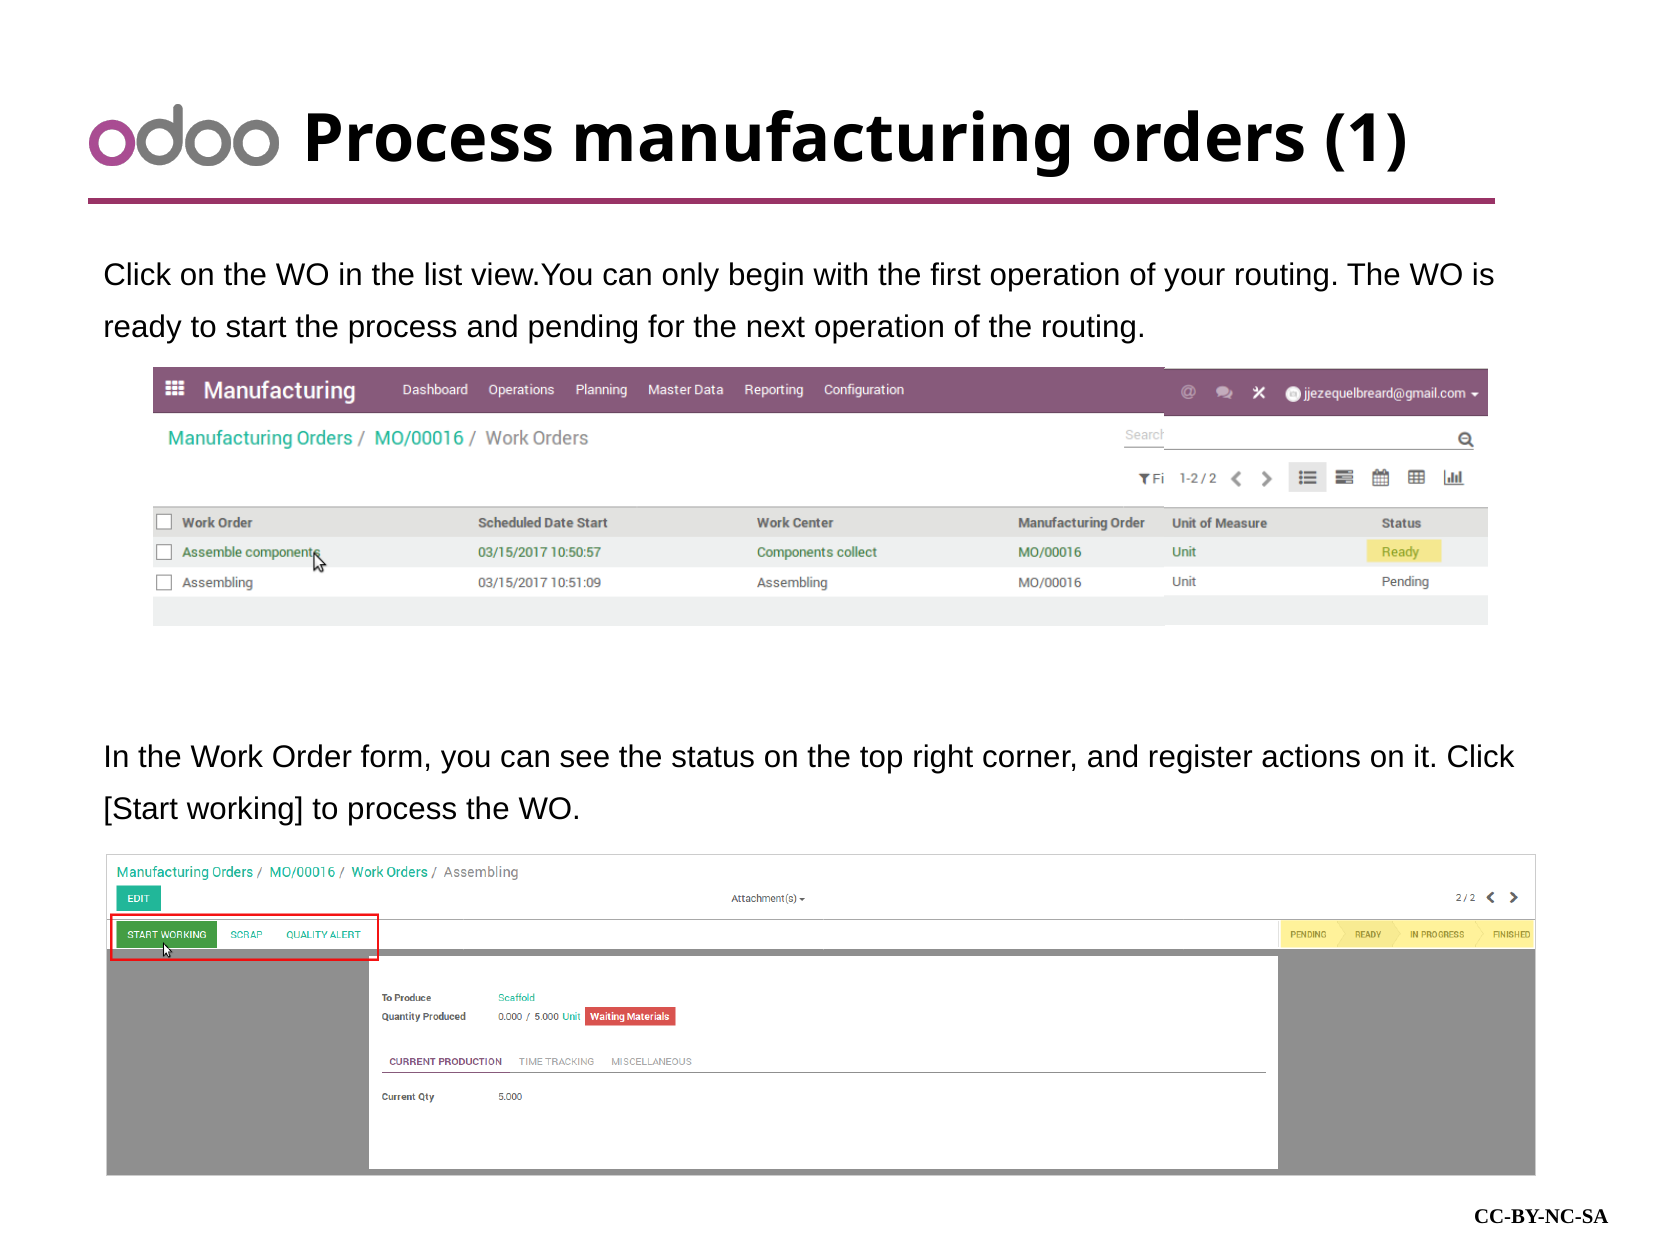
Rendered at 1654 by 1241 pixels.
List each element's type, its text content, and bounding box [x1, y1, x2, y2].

picture [106, 854, 1536, 1176]
title Process manufacturing orders (1) [302, 31, 1565, 239]
picture [89, 104, 279, 166]
text_box In the Work Order form, you can see the status on the top right corner, and register actions on it. Click [Start working] to process the WO. [88, 714, 1565, 826]
text_box Click on the WO in the list view.You can only begin with the first operation of your routing. The WO is ready to start the process and pending for the next operation of the routing. [88, 231, 1571, 373]
picture [153, 373, 1488, 626]
